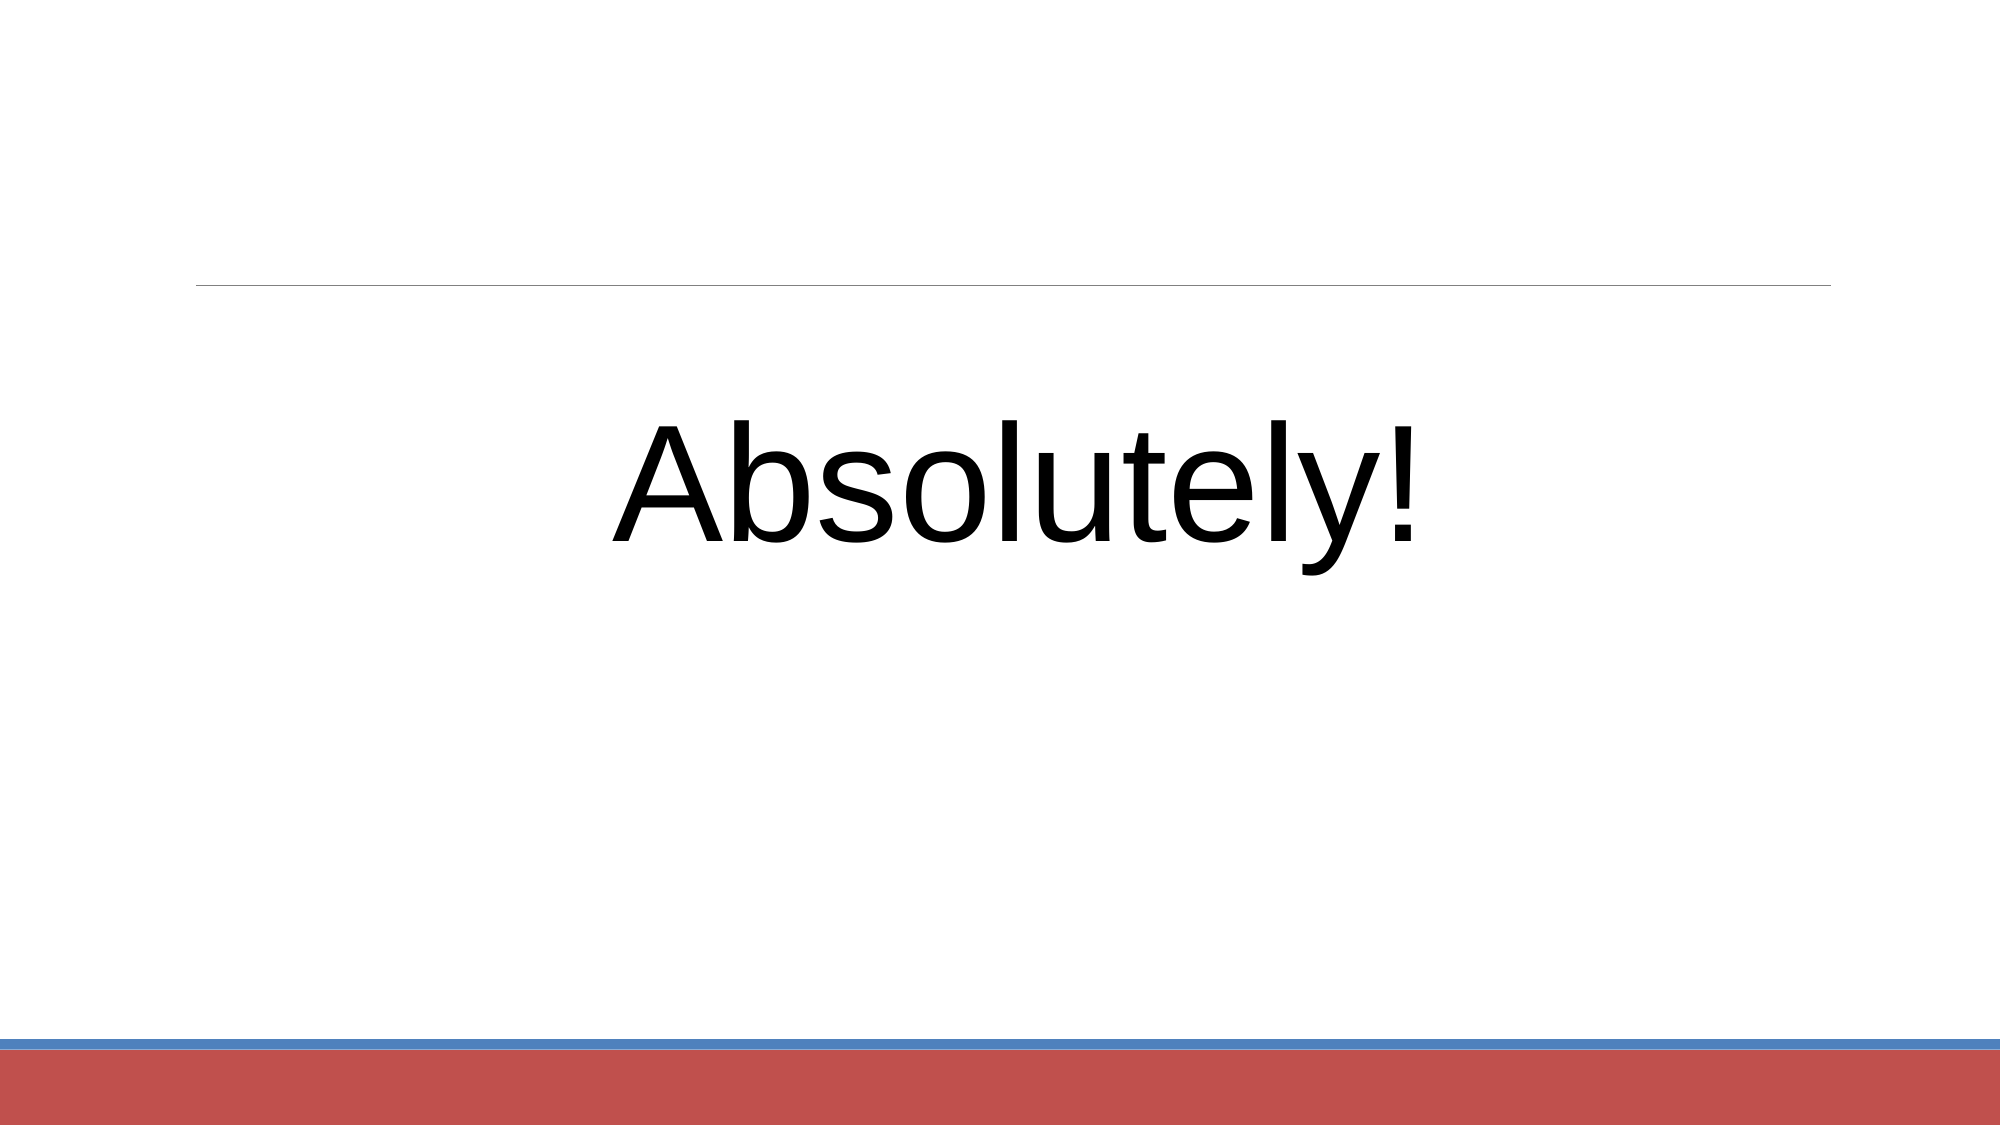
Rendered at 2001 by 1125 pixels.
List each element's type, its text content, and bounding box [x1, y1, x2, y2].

subtitle Absolutely! [120, 157, 1920, 811]
